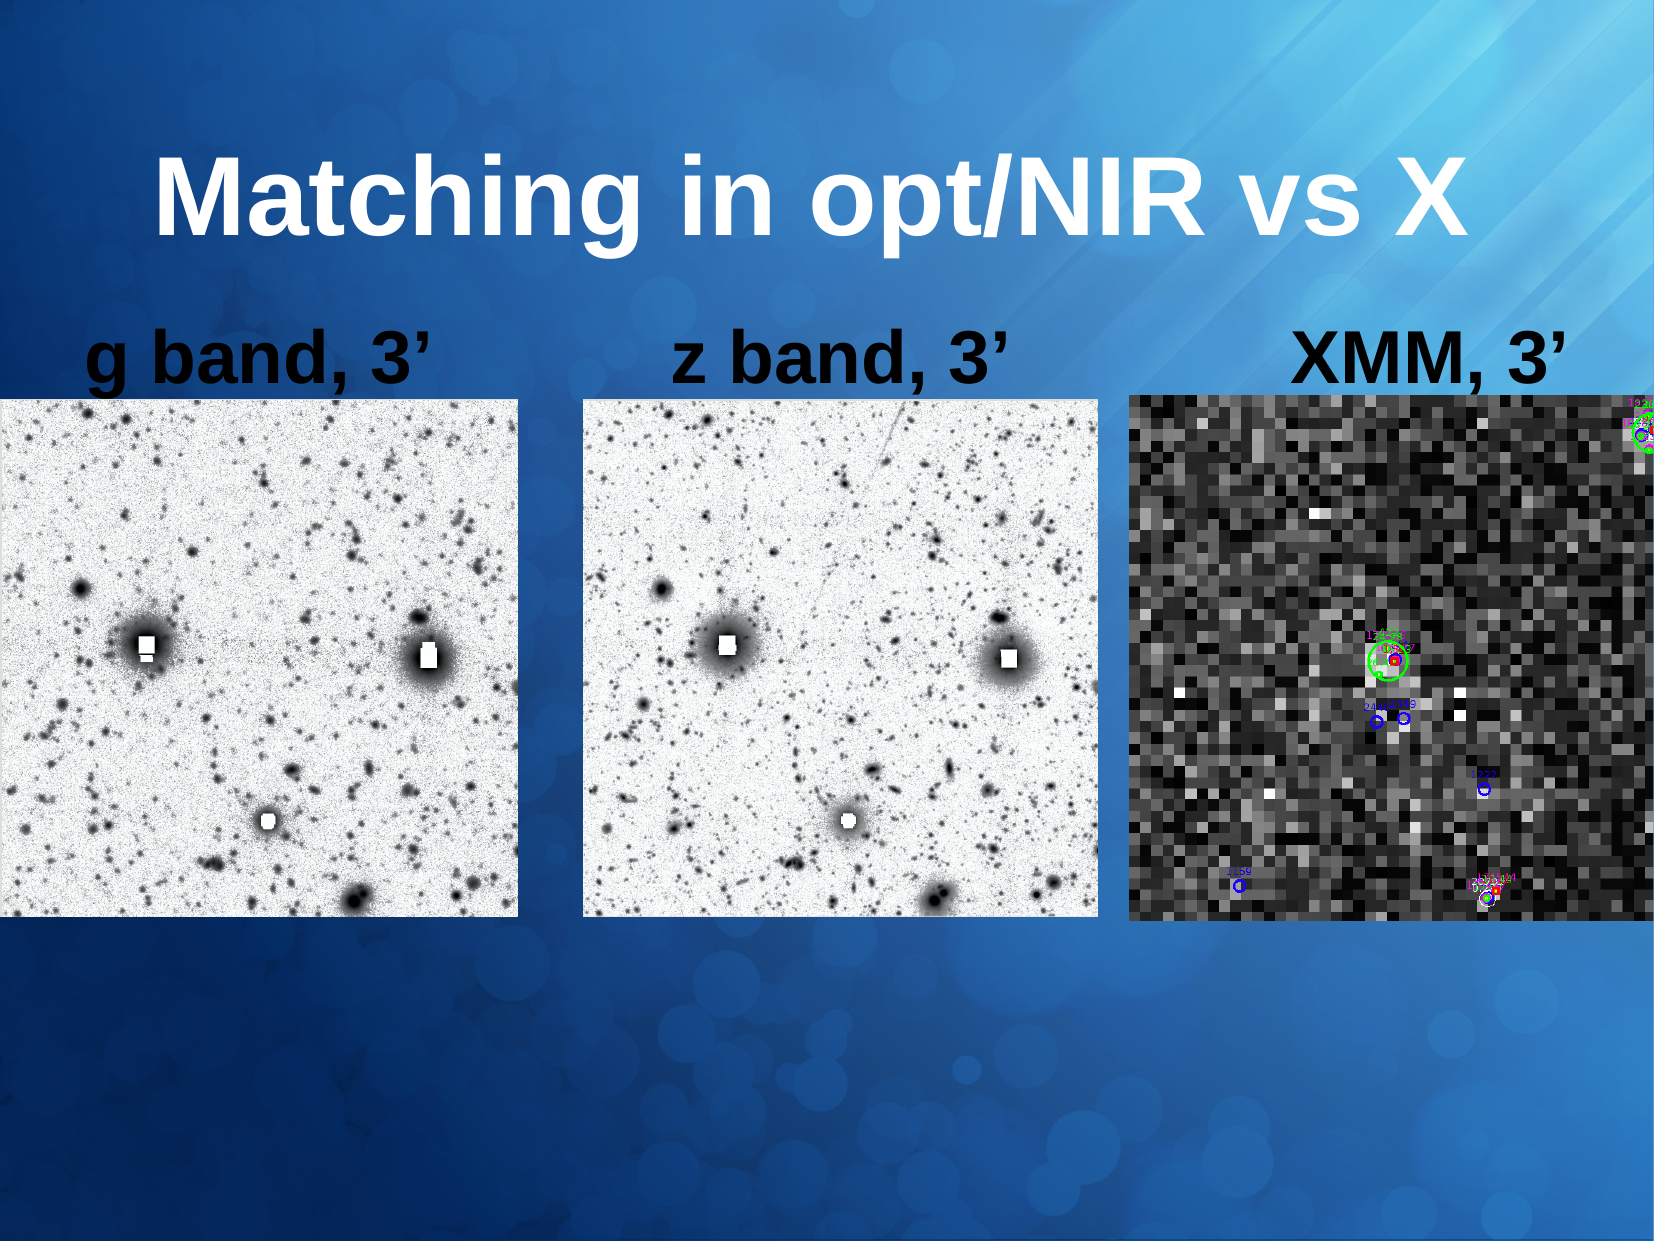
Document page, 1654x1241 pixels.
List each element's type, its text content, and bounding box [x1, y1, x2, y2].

text_box z band, 3’ [661, 299, 1020, 407]
title Matching in opt/NIR vs X [118, 112, 1506, 281]
picture [0, 0, 1654, 1241]
text_box XMM, 3’ [1282, 299, 1579, 395]
text_box g band, 3’ [75, 299, 442, 407]
